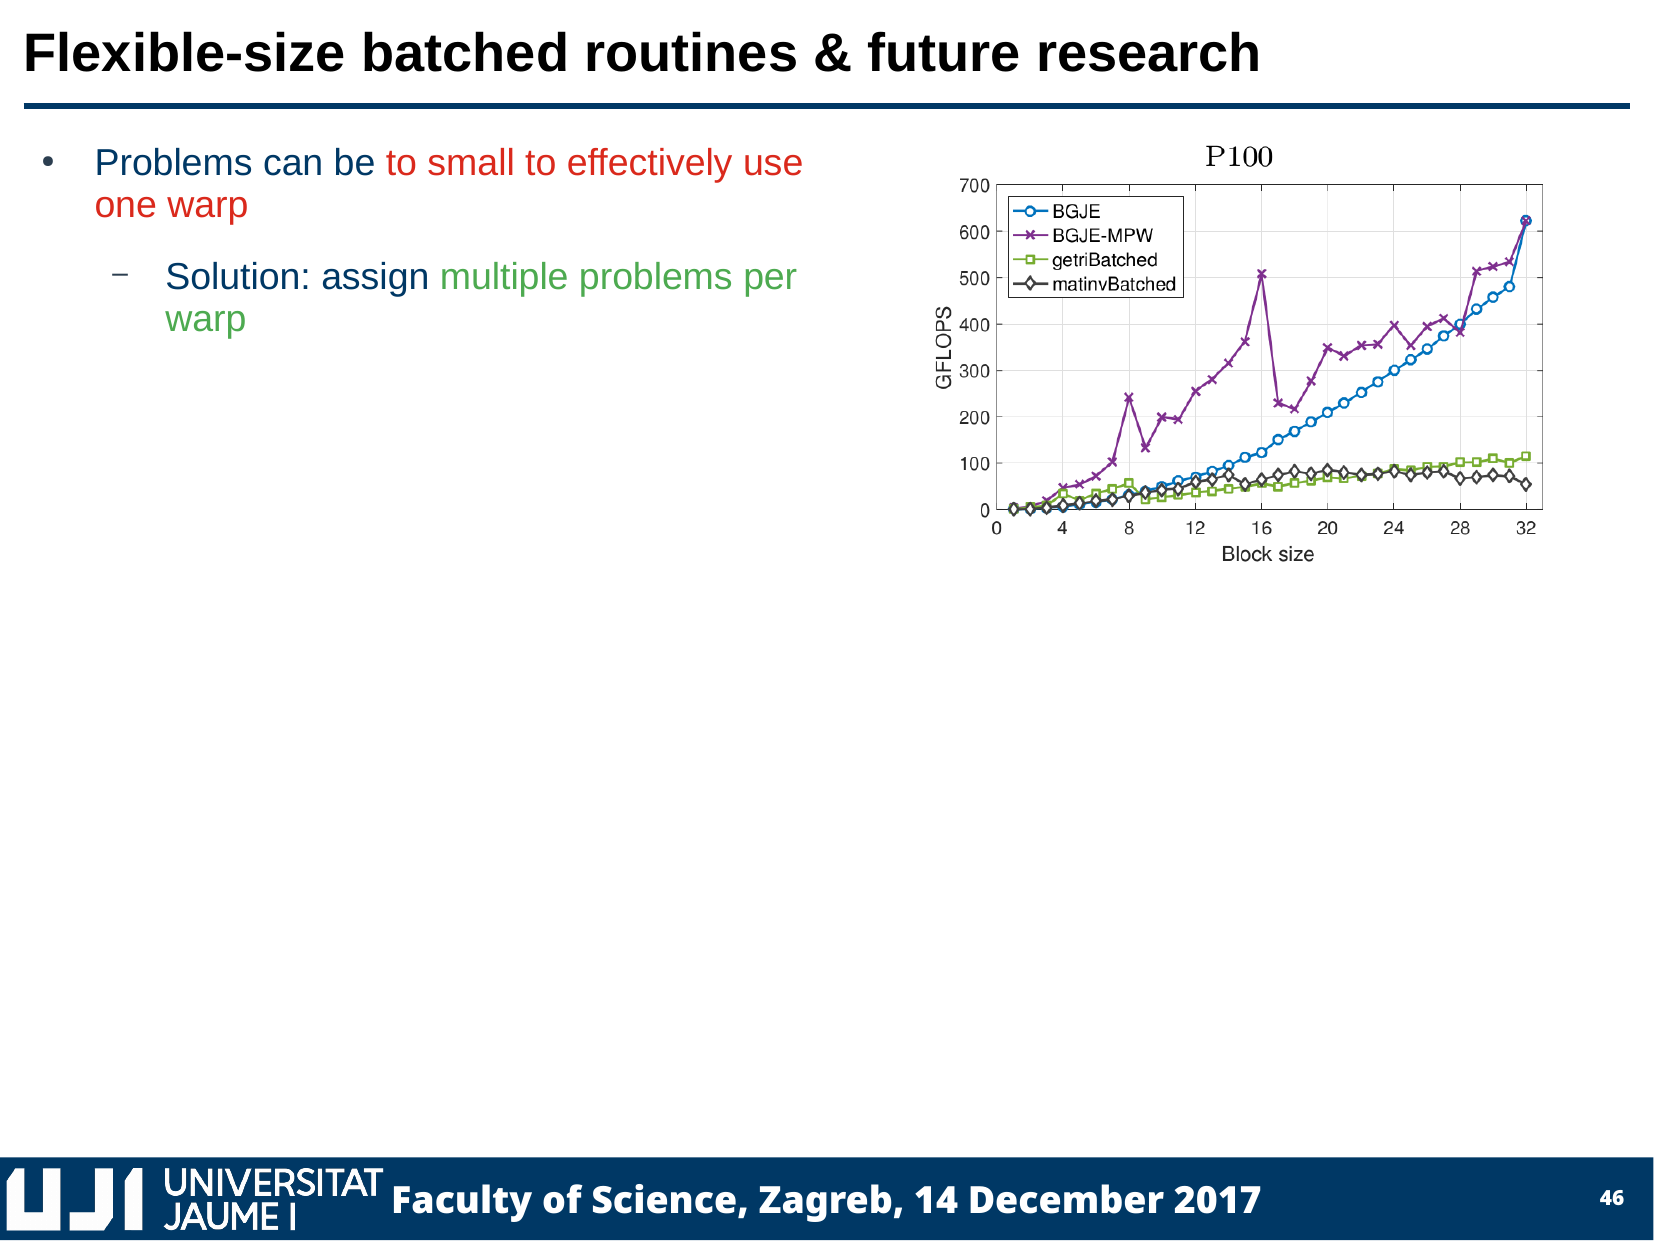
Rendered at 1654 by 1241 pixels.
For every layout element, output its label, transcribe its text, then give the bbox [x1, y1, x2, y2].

picture [921, 123, 1583, 579]
list Problems can be to small to effectively use one warp Solution: assign multiple problems per warp [23, 141, 808, 615]
picture [0, 1158, 390, 1241]
title Flexible-size batched routines & future research [23, 0, 1630, 107]
